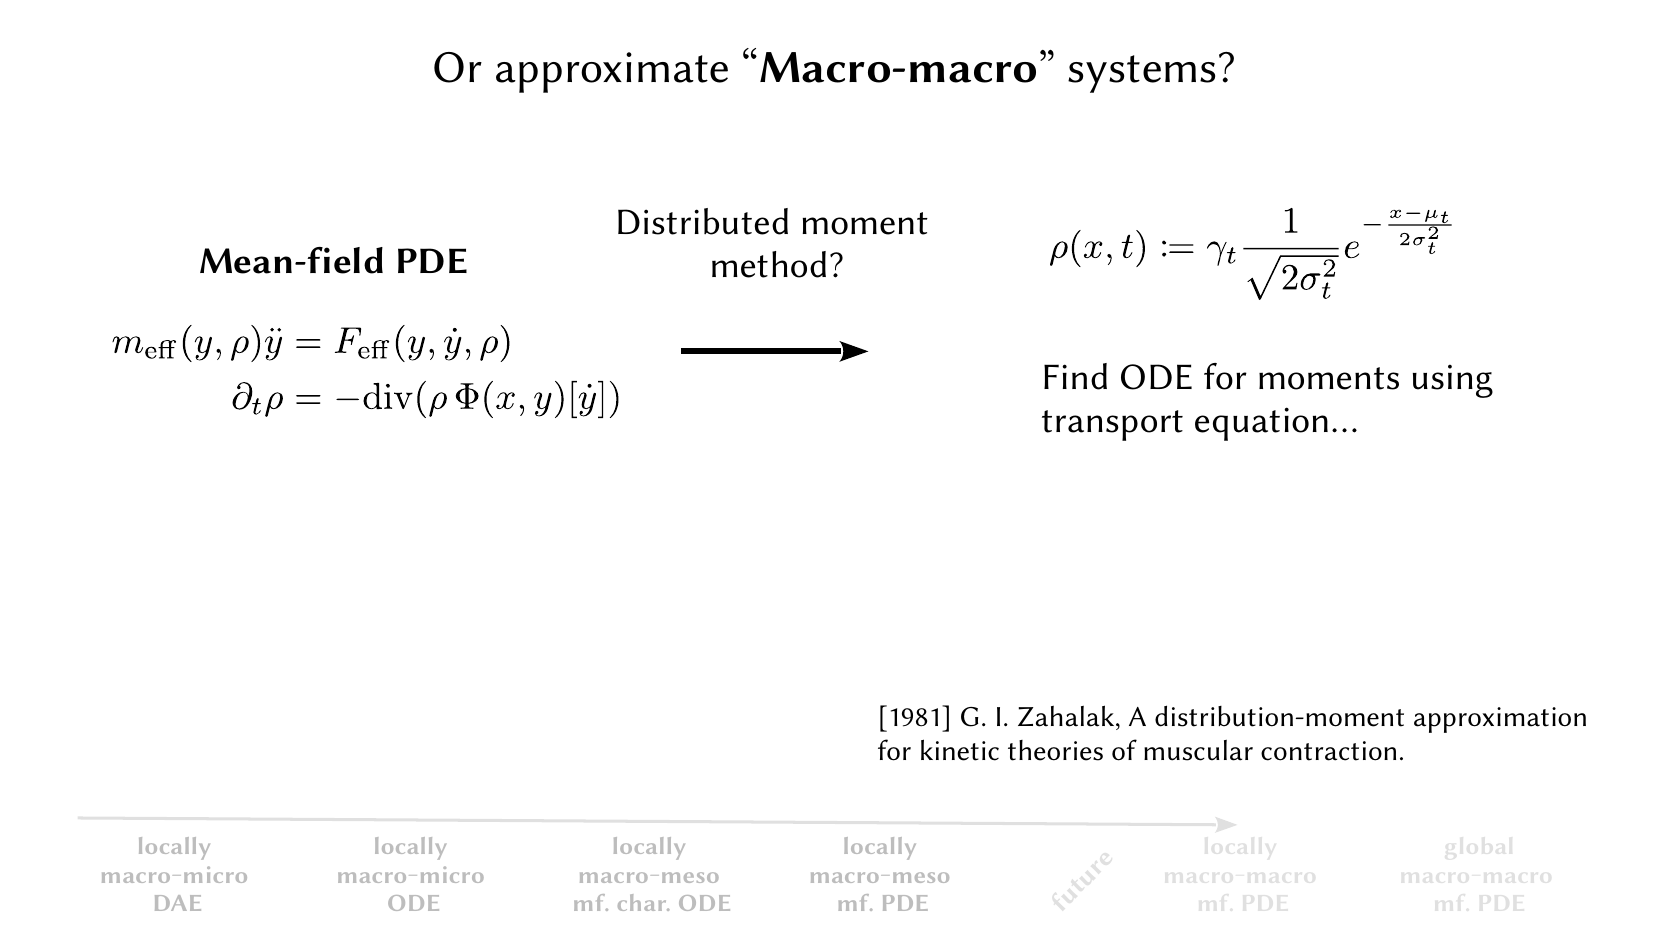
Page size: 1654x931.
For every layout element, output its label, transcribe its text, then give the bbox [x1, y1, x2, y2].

text_box [1206, 241, 1227, 266]
text_box [407, 336, 426, 361]
text_box [264, 336, 283, 361]
text_box [1323, 259, 1336, 277]
text_box [465, 348, 471, 361]
text_box [371, 340, 390, 359]
text_box [358, 346, 370, 359]
text_box [1390, 209, 1402, 219]
text_box [1428, 242, 1436, 255]
text_box [1282, 264, 1298, 290]
text_box [429, 392, 447, 417]
text_box future [1028, 826, 1137, 931]
text_box [480, 336, 498, 361]
text_box [1413, 237, 1426, 246]
text_box locally macro‒meso mf. PDE [793, 824, 982, 931]
text_box [429, 348, 434, 361]
text_box locally macro‒macro mf. PDE [1148, 824, 1339, 931]
text_box locally macro‒meso mf. char. ODE [557, 824, 747, 931]
text_box [1121, 234, 1133, 259]
text_box [251, 324, 261, 363]
text_box [609, 380, 619, 419]
text_box [158, 340, 177, 359]
text_box [417, 380, 427, 419]
text_box [519, 404, 525, 416]
text_box [1284, 207, 1298, 233]
text_box [455, 383, 479, 409]
text_box [231, 336, 249, 361]
text_box [571, 380, 577, 419]
text_box [1425, 209, 1438, 222]
text_box [145, 346, 157, 359]
text_box [216, 348, 221, 361]
text_box [554, 380, 564, 419]
text_box Mean-field PDE [184, 232, 485, 291]
text_box [112, 336, 144, 354]
text_box [1400, 232, 1410, 246]
text_box [1107, 253, 1112, 266]
text_box [496, 392, 515, 410]
text_box [1247, 255, 1339, 301]
text_box Or approximate “Macro-macro” systems? [417, 33, 1246, 101]
text_box [1981] G. I. Zahalak, A distribution-moment approximation for kinetic theories of muscular contraction. [862, 693, 1616, 788]
text_box [598, 380, 604, 419]
text_box [1226, 247, 1236, 264]
text_box [1321, 282, 1331, 299]
text_box [232, 382, 253, 410]
text_box [1071, 229, 1081, 268]
text_box global macro‒macro mf. PDE [1384, 824, 1575, 931]
text_box [395, 324, 405, 363]
text_box [444, 336, 462, 361]
text_box [1300, 273, 1321, 290]
text_box Distributed moment method? [600, 194, 954, 295]
text_box [384, 392, 393, 409]
text_box locally macro‒micro DAE [85, 824, 273, 931]
text_box [500, 324, 510, 363]
text_box [334, 327, 362, 353]
text_box Find ODE for moments using transport equation... [1026, 348, 1518, 449]
text_box [1388, 211, 1452, 239]
text_box [1083, 241, 1103, 259]
text_box [578, 392, 596, 417]
text_box [1136, 229, 1145, 268]
text_box locally macro‒micro ODE [321, 824, 509, 931]
text_box [1344, 241, 1360, 259]
text_box [484, 380, 493, 419]
text_box [363, 382, 382, 410]
text_box [1050, 241, 1068, 266]
text_box [182, 324, 192, 363]
text_box [394, 392, 413, 410]
text_box [252, 398, 261, 415]
text_box [534, 392, 552, 417]
text_box [265, 392, 283, 417]
text_box [194, 336, 213, 361]
